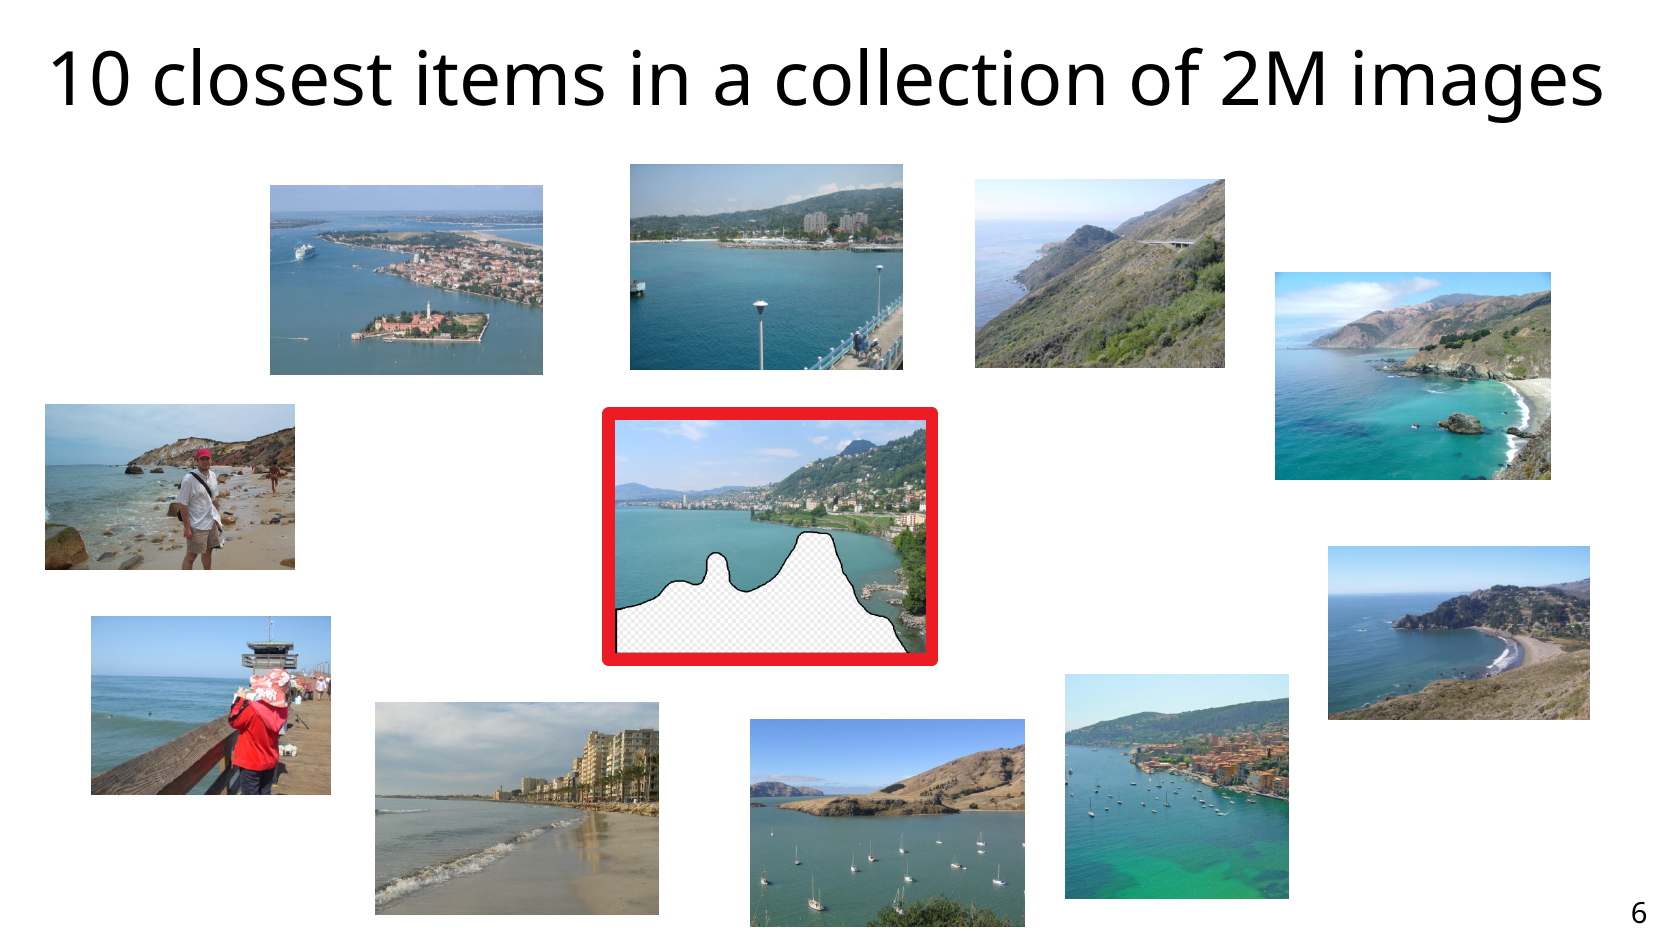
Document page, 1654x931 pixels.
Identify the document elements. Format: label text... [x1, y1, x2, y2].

picture [270, 185, 543, 376]
picture [91, 616, 331, 796]
picture [1275, 272, 1551, 481]
title 10 closest items in a collection of 2M images [0, 1, 1654, 151]
picture [1065, 674, 1289, 899]
picture [615, 420, 926, 654]
picture [975, 179, 1225, 368]
picture [1328, 546, 1591, 721]
picture [630, 164, 903, 370]
picture [750, 719, 1025, 927]
picture [45, 404, 295, 571]
picture [375, 702, 659, 916]
